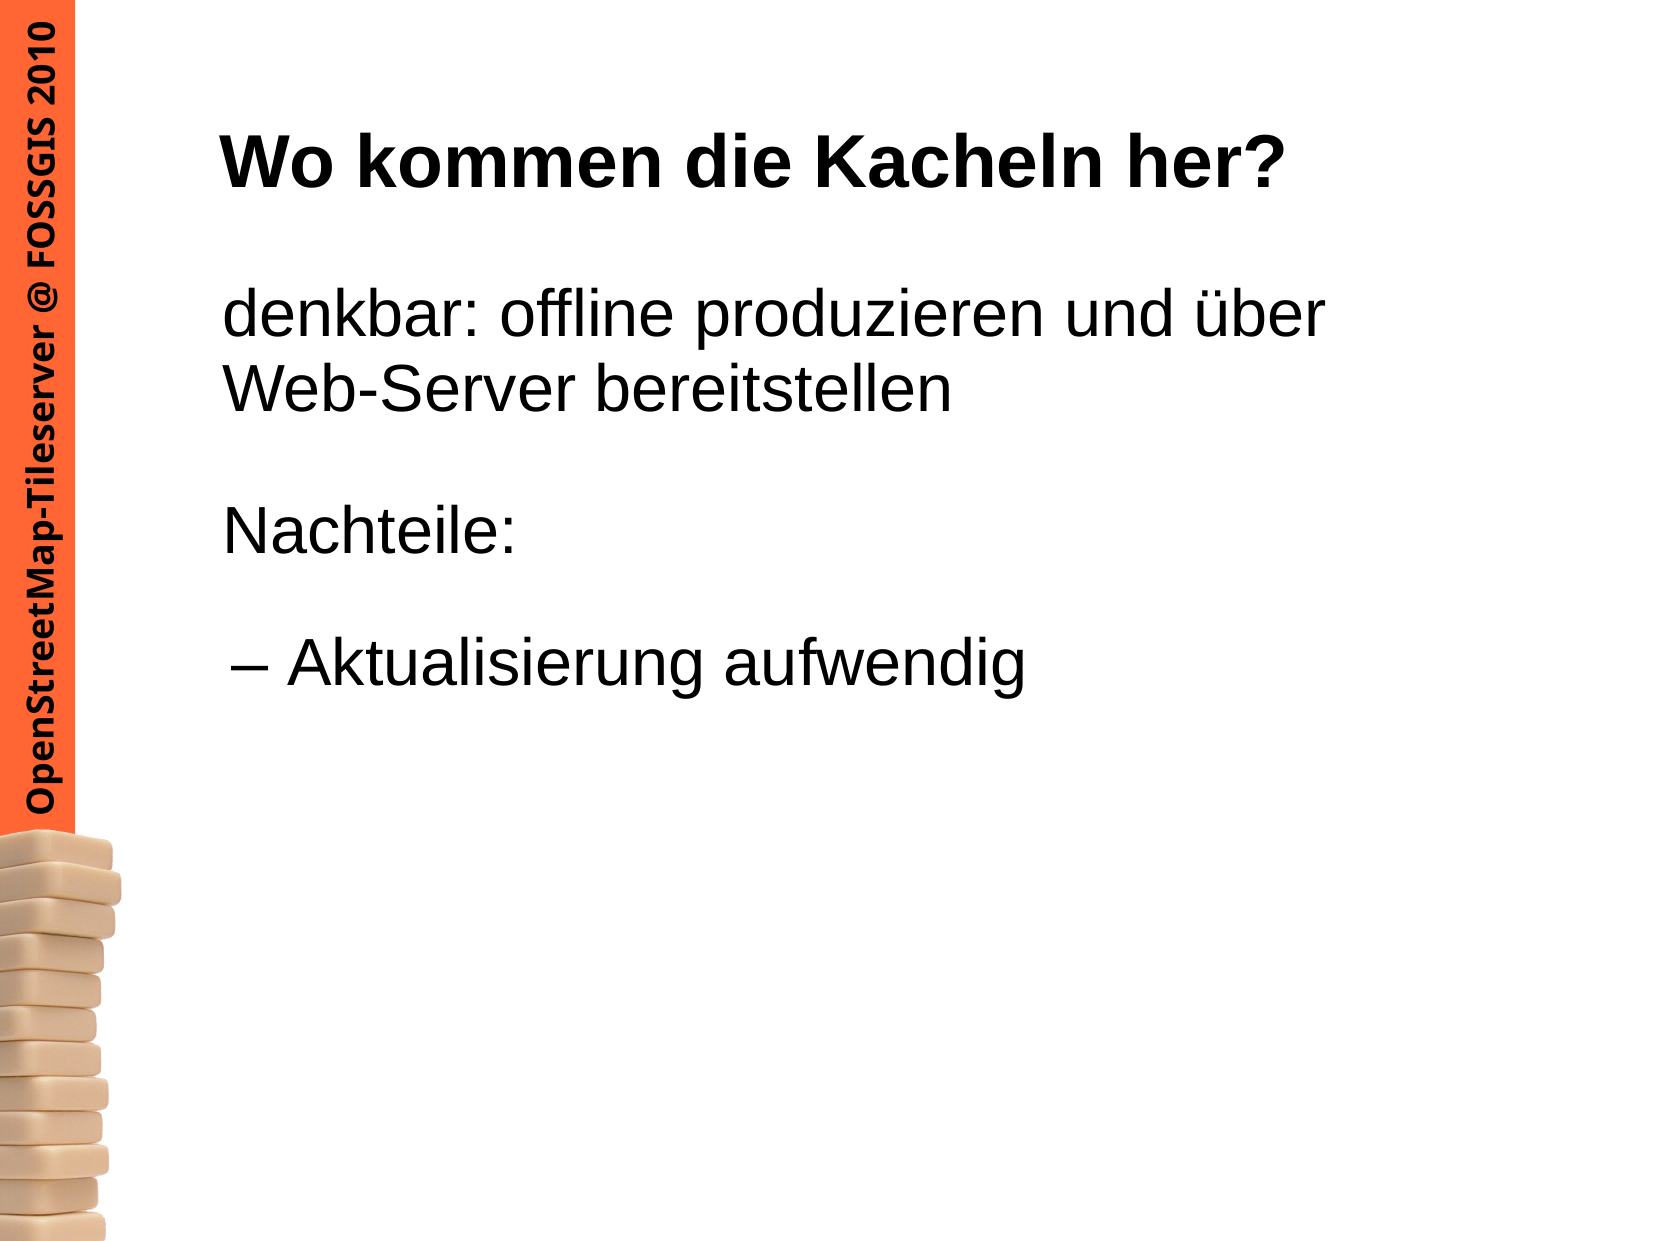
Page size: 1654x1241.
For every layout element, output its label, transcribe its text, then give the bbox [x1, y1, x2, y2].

text_box Nachteile: [207, 485, 1399, 576]
text_box Wo kommen die Kacheln her? [205, 112, 1546, 212]
picture [0, 816, 133, 1241]
text_box – Aktualisierung aufwendig [217, 617, 1409, 708]
text_box denkbar: offline produzieren und über Web-Server bereitstellen [207, 268, 1399, 434]
